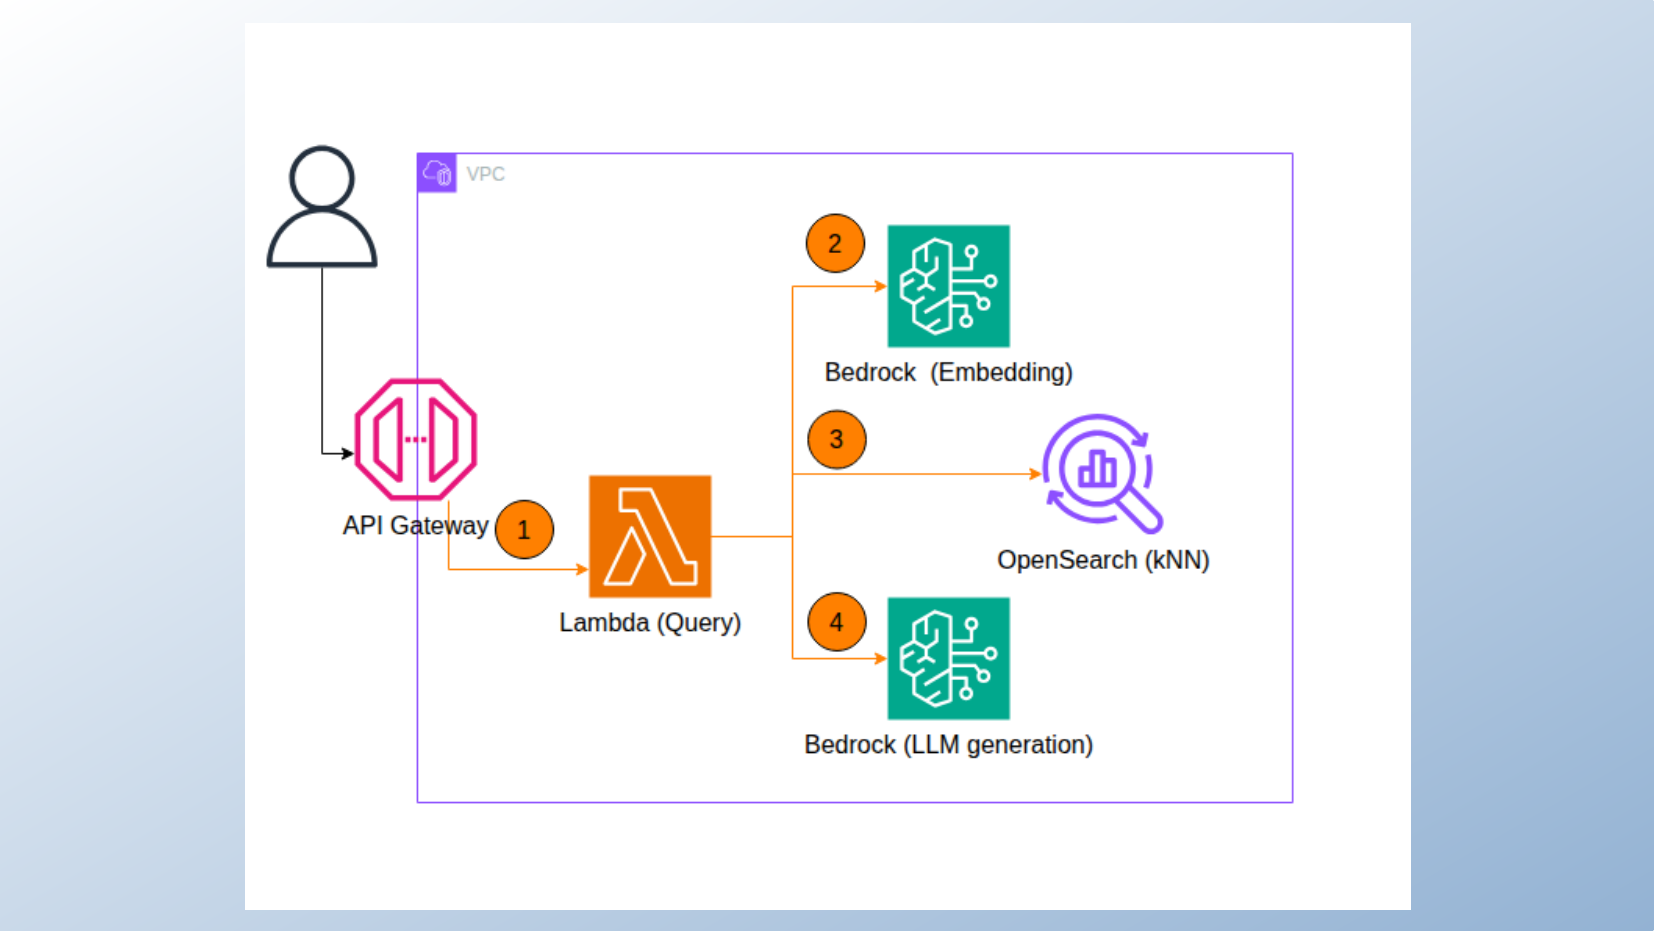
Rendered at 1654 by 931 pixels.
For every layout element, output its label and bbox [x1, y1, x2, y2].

picture [245, 23, 1411, 910]
